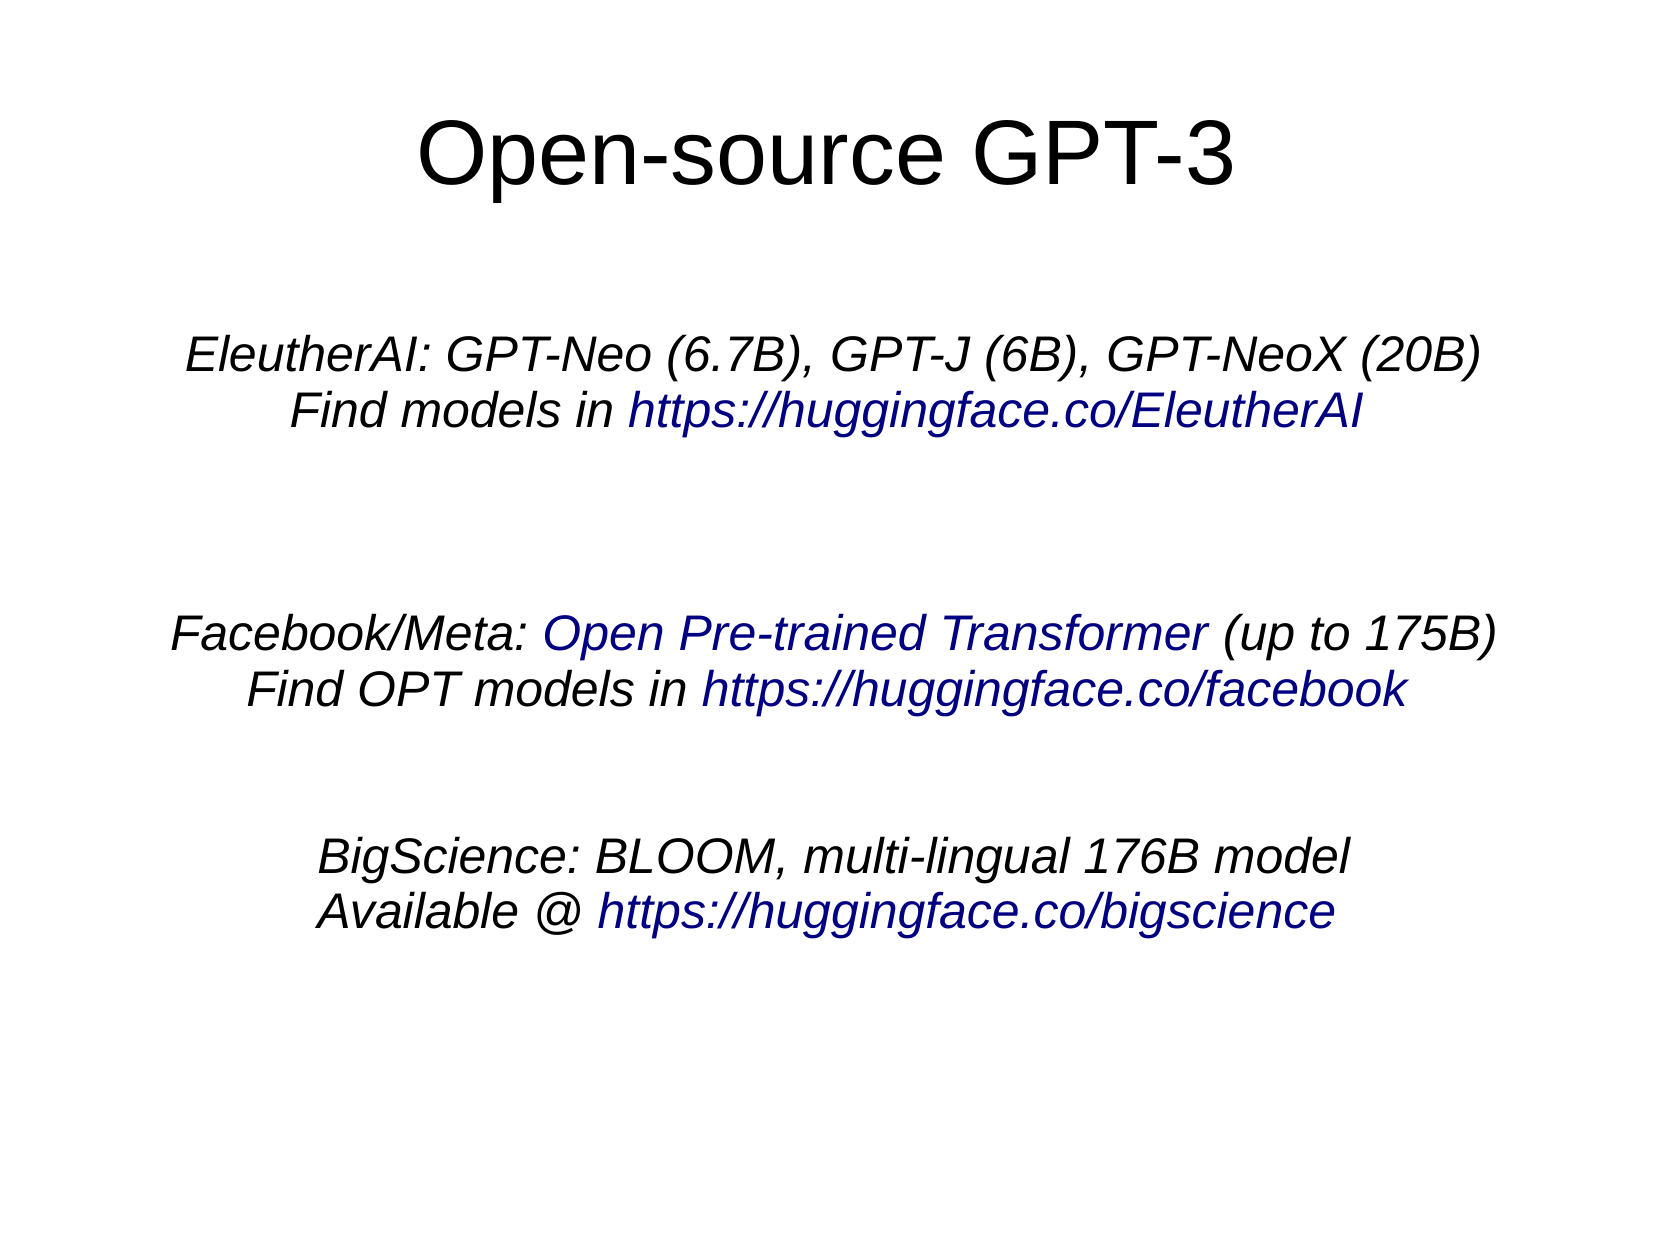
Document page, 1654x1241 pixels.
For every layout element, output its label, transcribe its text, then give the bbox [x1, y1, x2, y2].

subtitle EleutherAI: GPT-Neo (6.7B), GPT-J (6B), GPT-NeoX (20B) Find models in https://huggingface.co/EleutherAI Facebook/Meta: Open Pre-trained Transformer (up to 175B) Find OPT models in https://huggingface.co/facebook BigScience: BLOOM, multi-lingual 176B model Available @ https://huggingface.co/bigscience [90, 326, 1579, 1052]
title Open-source GPT-3 [82, 49, 1571, 257]
